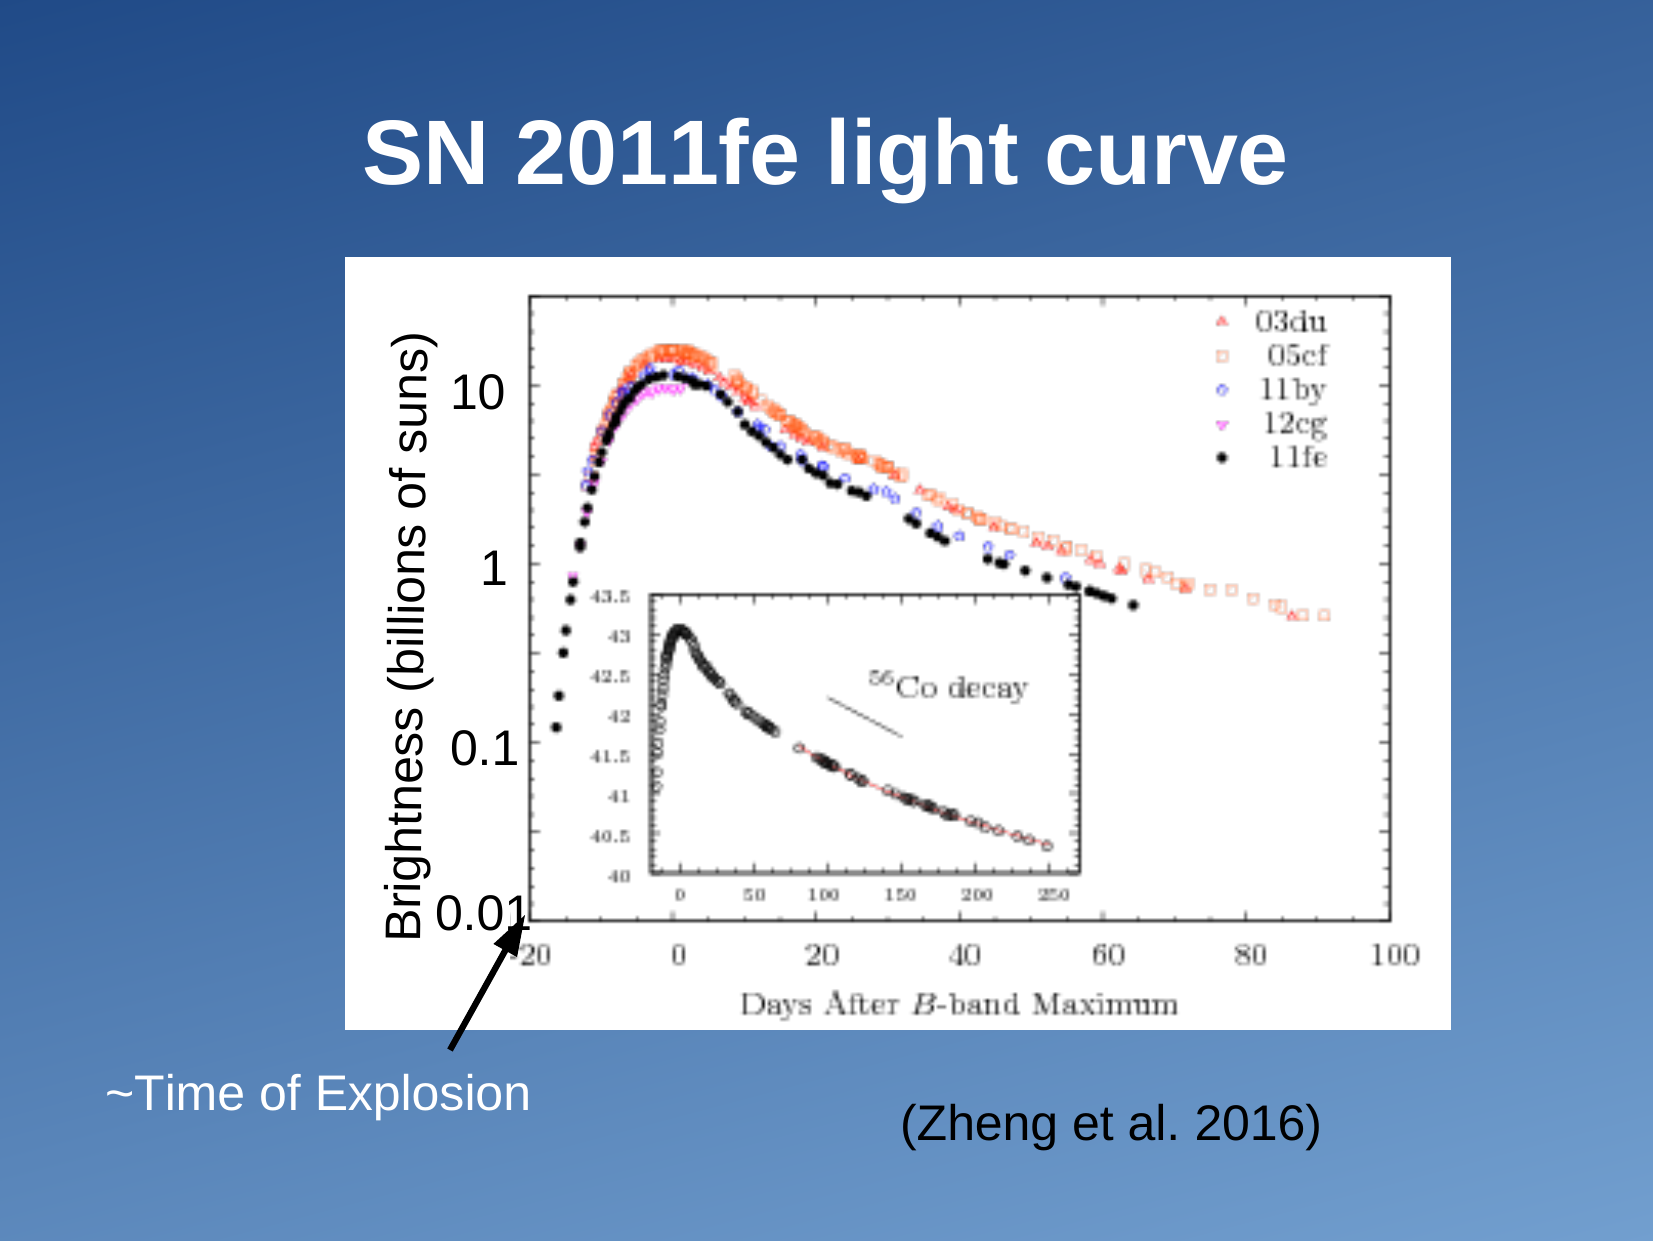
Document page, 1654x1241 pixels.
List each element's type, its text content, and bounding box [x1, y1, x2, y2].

text_box 0.1 [450, 720, 556, 776]
text_box (Zheng et al. 2016) [900, 1095, 1546, 1151]
text_box [503, 953, 511, 963]
text_box 0.01 [435, 885, 541, 941]
title SN 2011fe light curve [82, 49, 1571, 257]
text_box 1 [480, 540, 586, 596]
picture [345, 256, 1451, 1031]
text_box [345, 269, 511, 963]
picture [345, 963, 494, 1031]
text_box ~Time of Explosion [105, 1065, 661, 1121]
text_box Brightness (billions of suns) [375, 296, 606, 946]
text_box 10 [450, 364, 556, 421]
